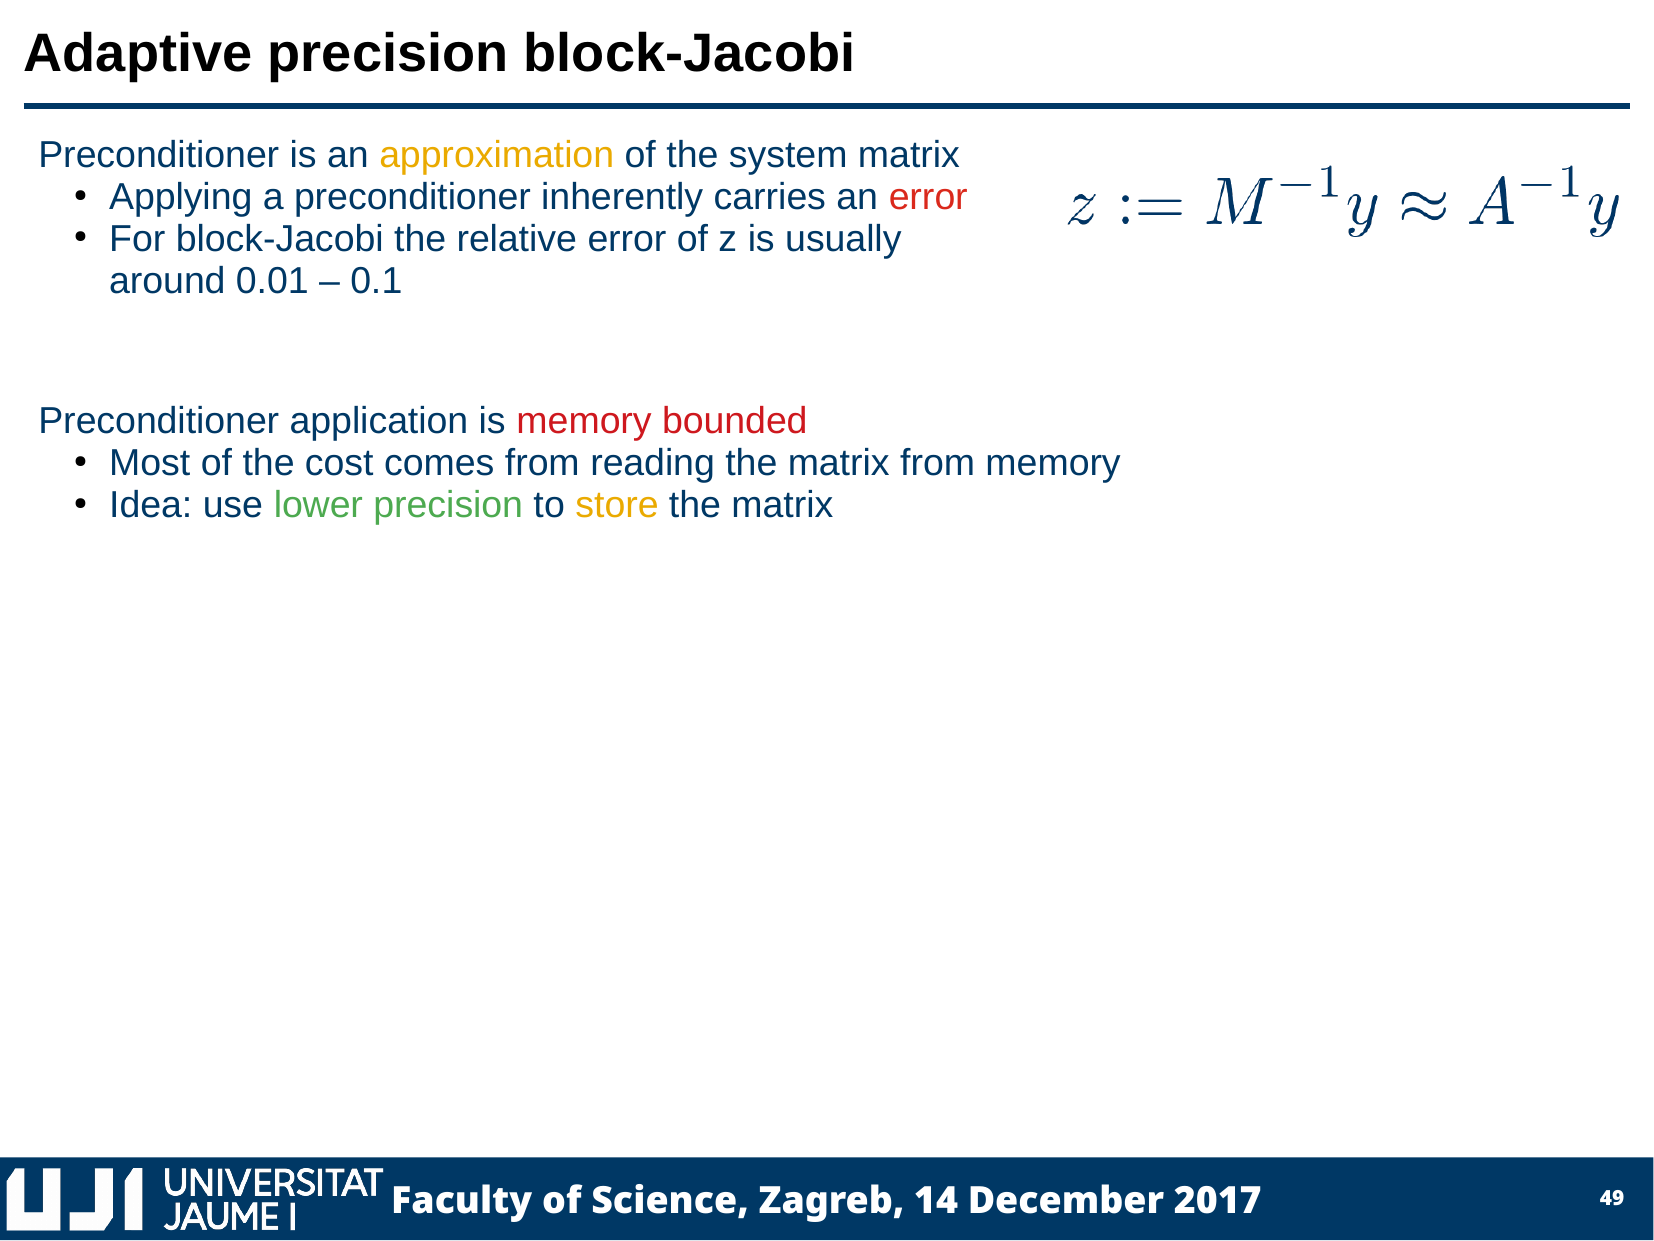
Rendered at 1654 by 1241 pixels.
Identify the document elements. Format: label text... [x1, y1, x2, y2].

text_box Preconditioner is an approximation of the system matrix Applying a preconditioner inherently carries an error For block-Jacobi the relative error of z is usually around 0.01 – 0.1 [23, 125, 993, 331]
picture [1067, 165, 1619, 237]
title Adaptive precision block-Jacobi [23, 0, 1630, 107]
picture [0, 1158, 390, 1241]
text_box Preconditioner application is memory bounded Most of the cost comes from reading the matrix from memory Idea: use lower precision to store the matrix [23, 392, 1137, 533]
